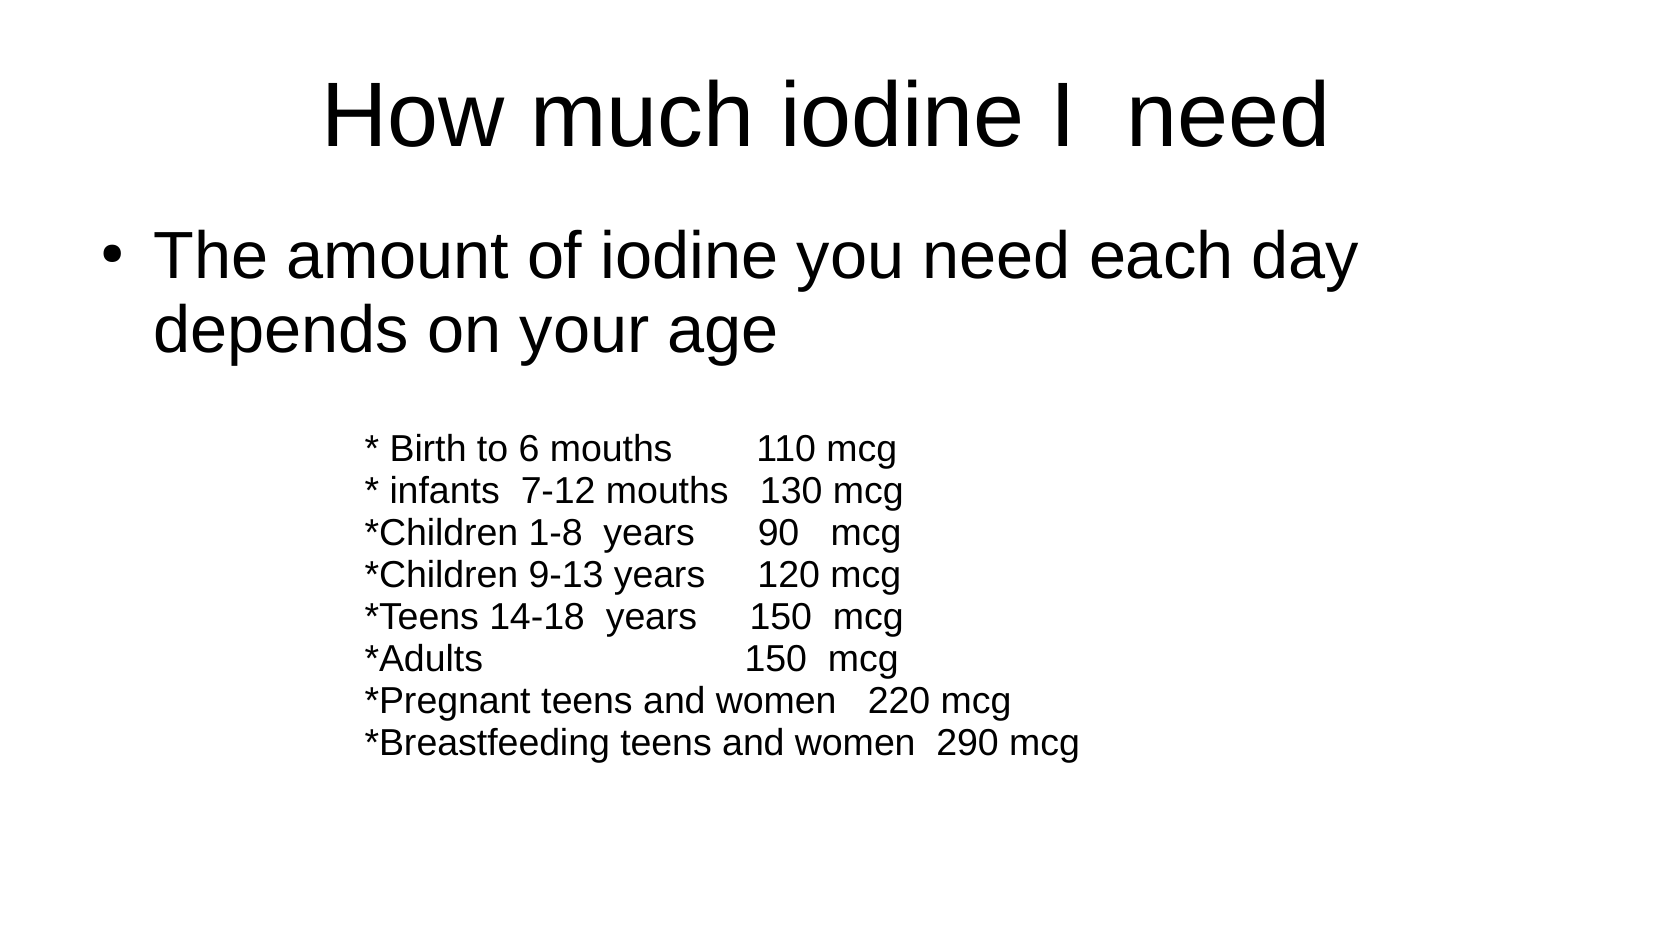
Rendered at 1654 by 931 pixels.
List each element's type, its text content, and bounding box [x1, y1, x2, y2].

text_box * Birth to 6 mouths 110 mcg * infants 7-12 mouths 130 mcg *Children 1-8 years 90 mcg *Children 9-13 years 120 mcg *Teens 14-18 years 150 mcg *Adults 150 mcg *Pregnant teens and women 220 mcg *Breastfeeding teens and women 290 mcg [349, 420, 1096, 771]
title How much iodine I need [82, 37, 1571, 193]
list The amount of iodine you need each day depends on your age [82, 217, 1571, 758]
